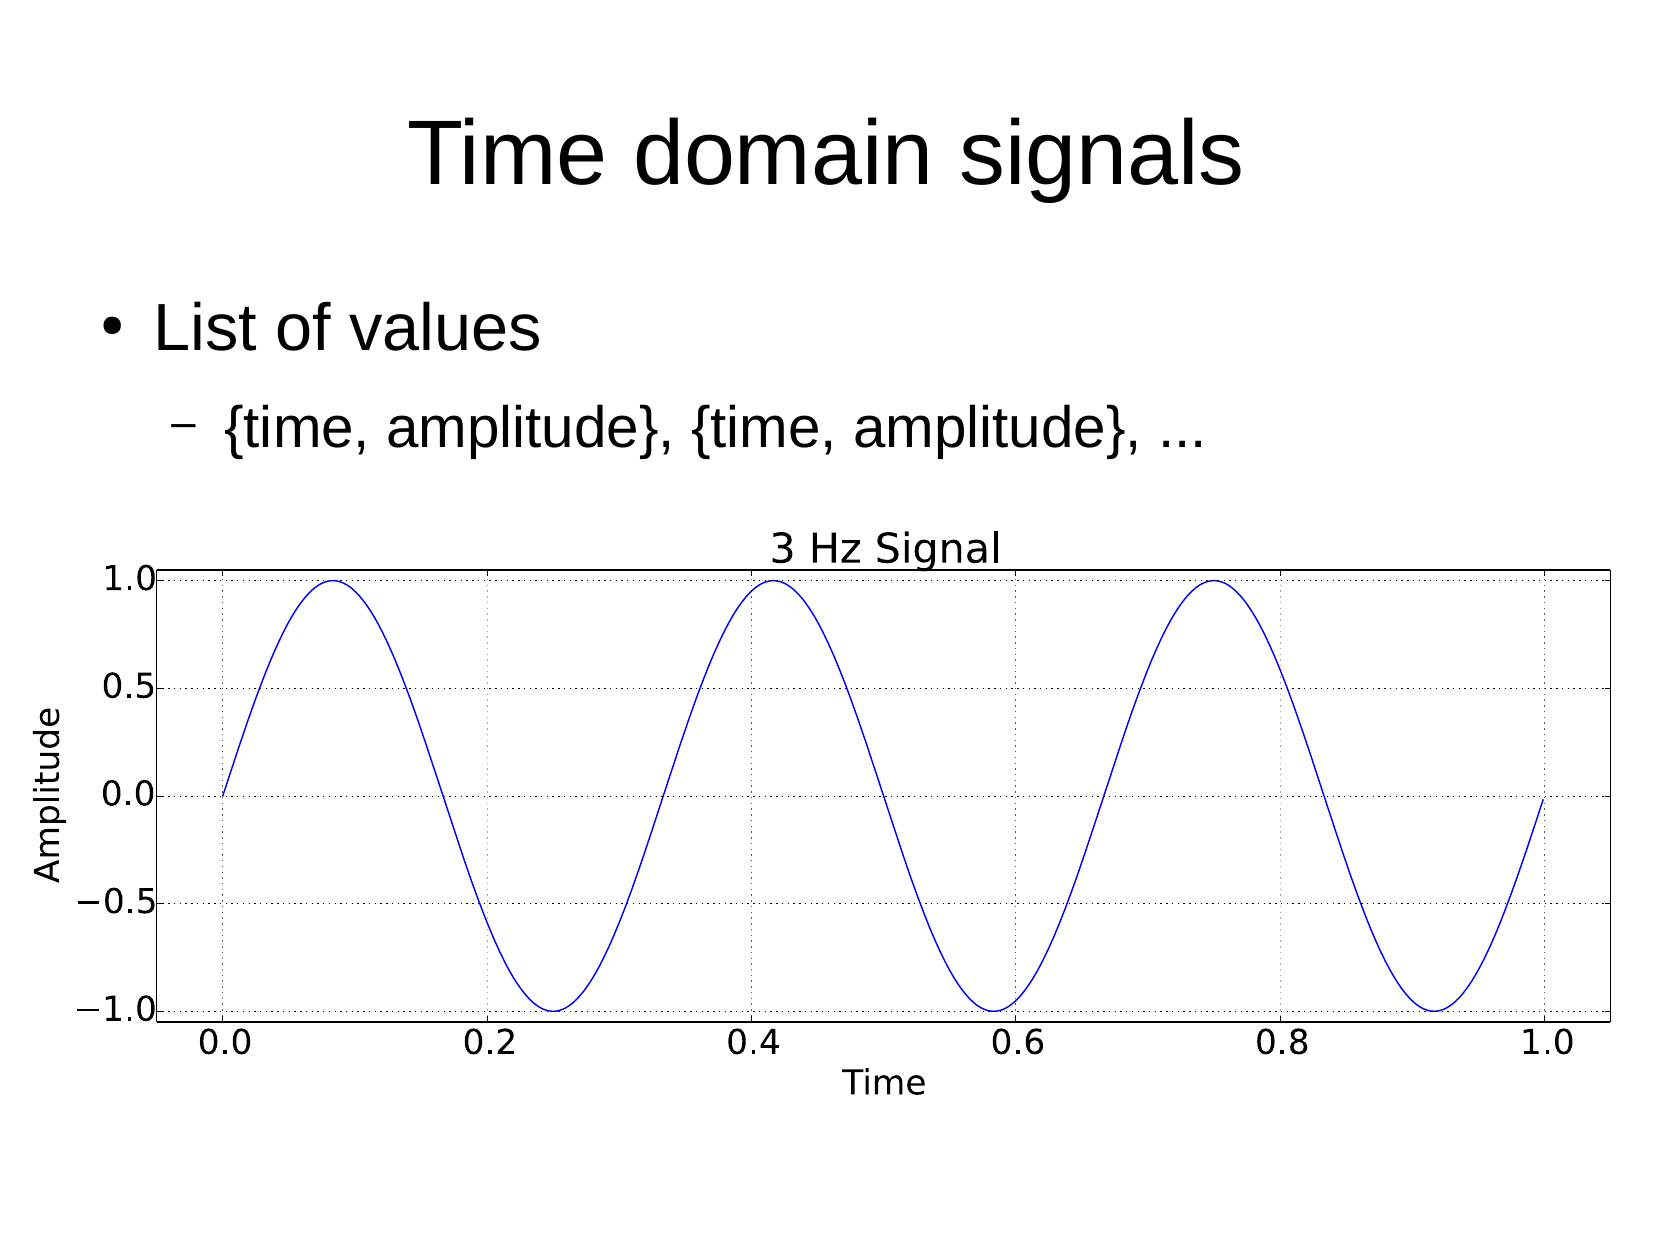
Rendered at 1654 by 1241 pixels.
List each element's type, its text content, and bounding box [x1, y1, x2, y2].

title Time domain signals [82, 49, 1571, 257]
picture [7, 495, 1653, 1116]
list List of values {time, amplitude}, {time, amplitude}, ... [82, 290, 1571, 495]
